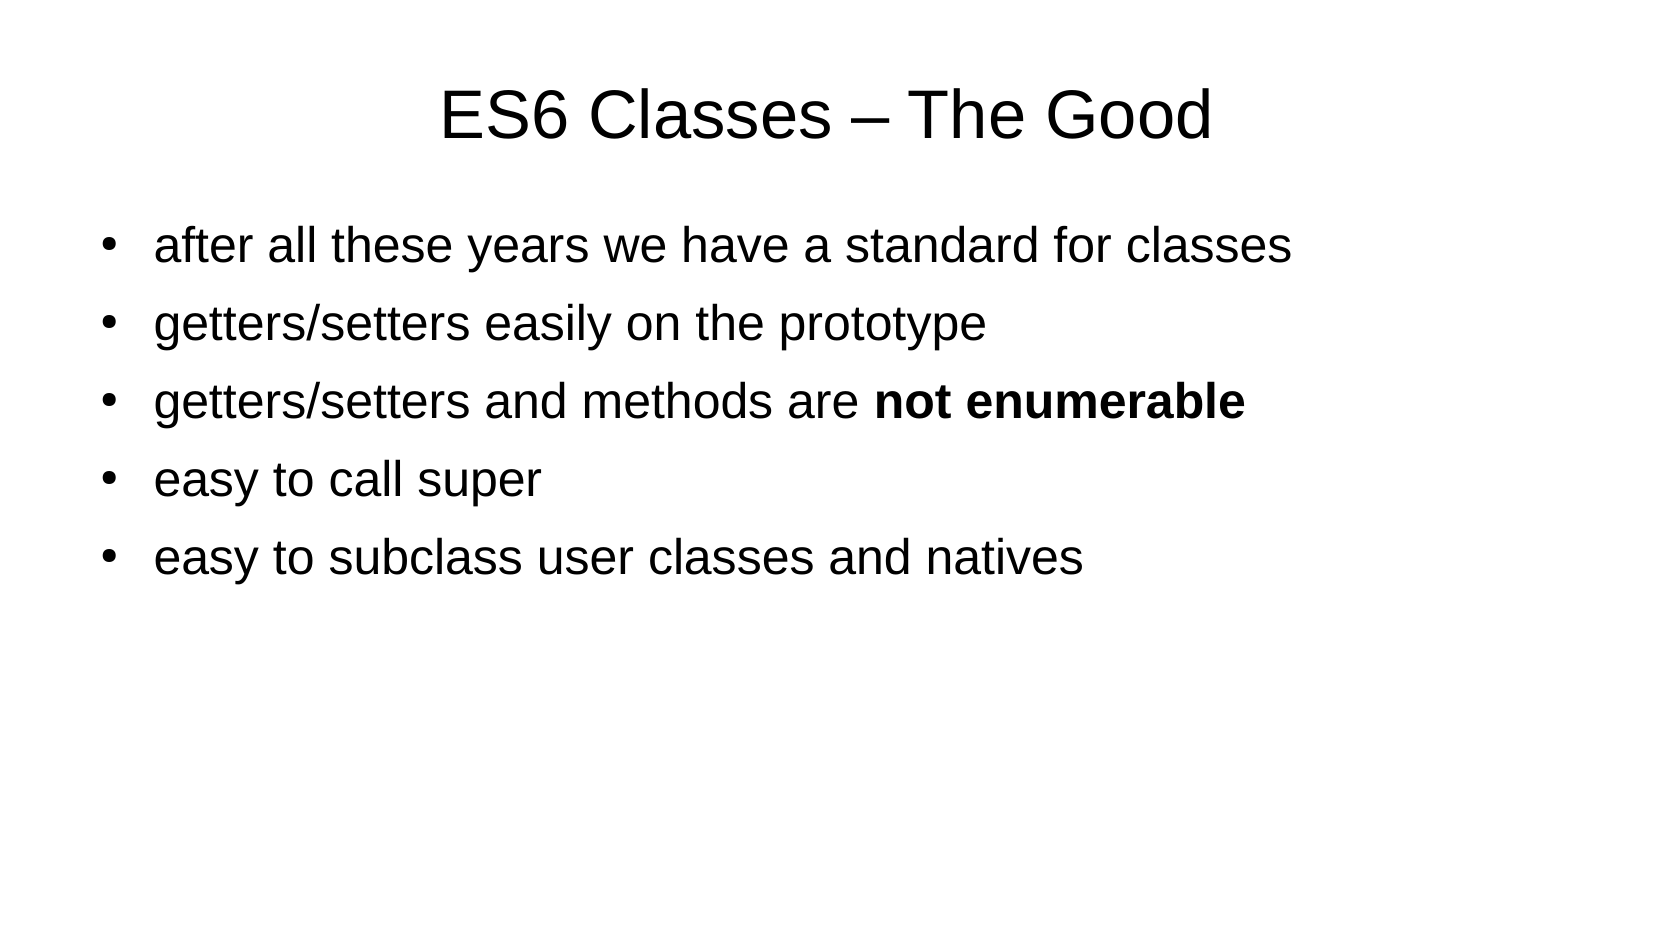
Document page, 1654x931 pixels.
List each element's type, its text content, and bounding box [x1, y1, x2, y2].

list after all these years we have a standard for classes getters/setters easily on the prototype getters/setters and methods are not enumerable easy to call super easy to subclass user classes and natives [82, 217, 1571, 758]
title ES6 Classes – The Good [82, 37, 1571, 193]
